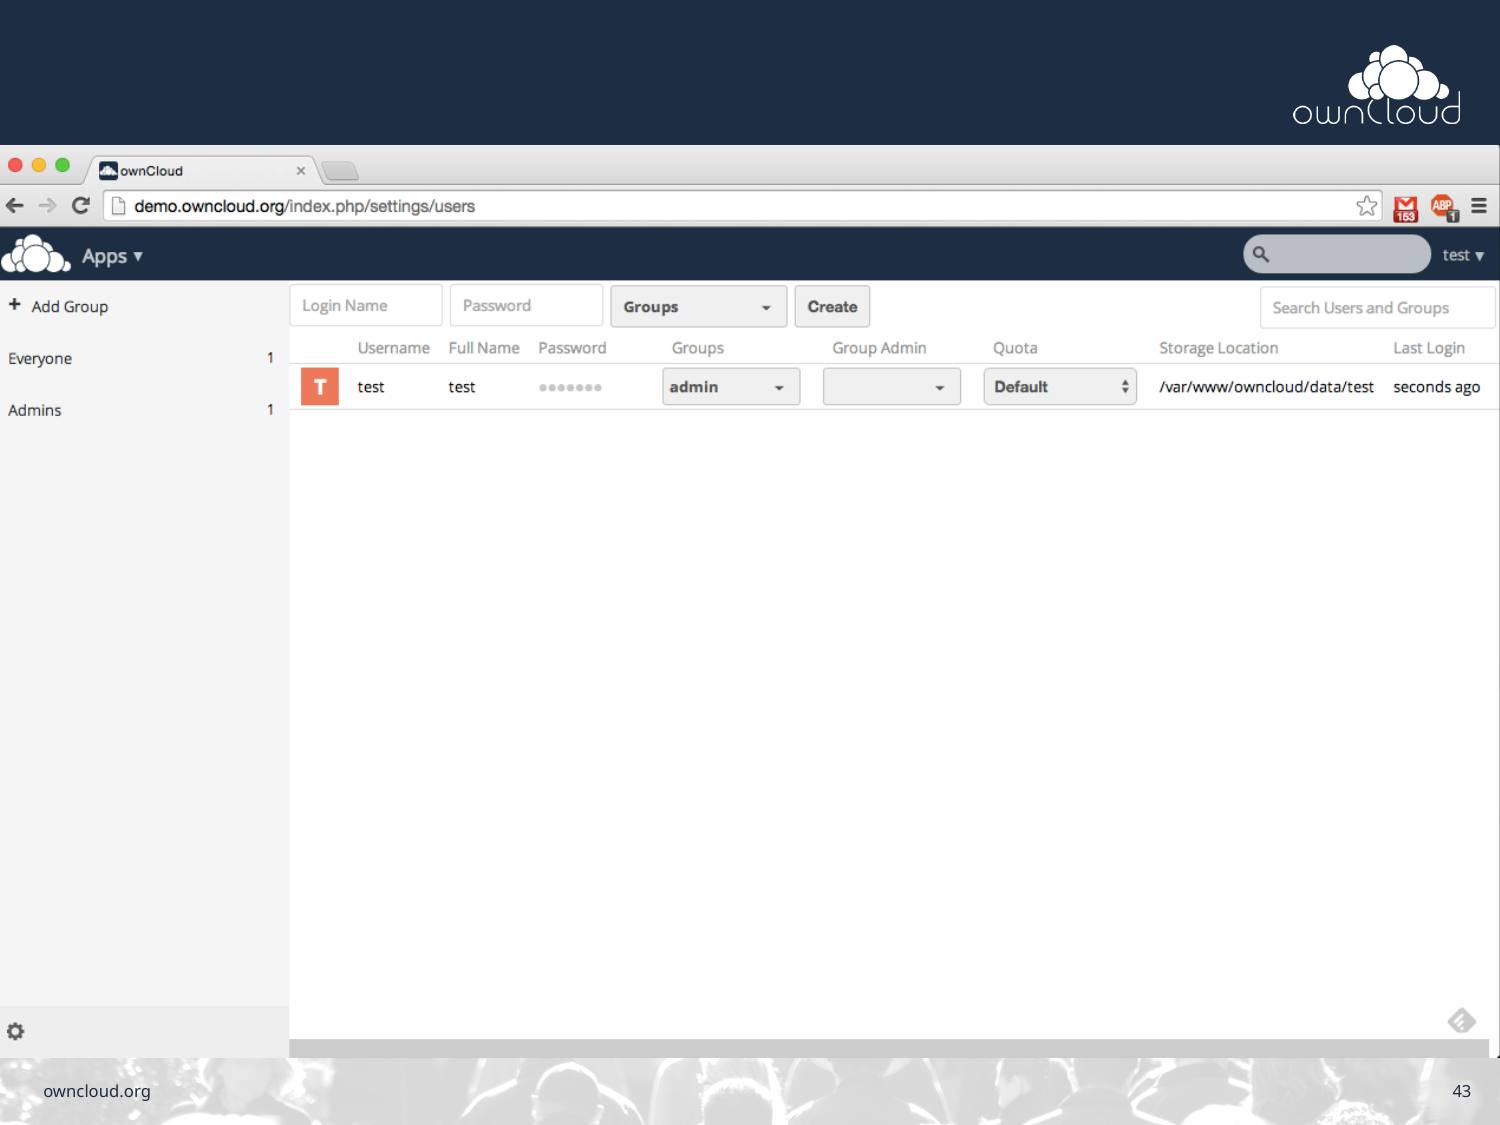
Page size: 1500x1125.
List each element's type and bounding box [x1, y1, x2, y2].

picture [0, 145, 1500, 1125]
picture [1293, 45, 1460, 124]
